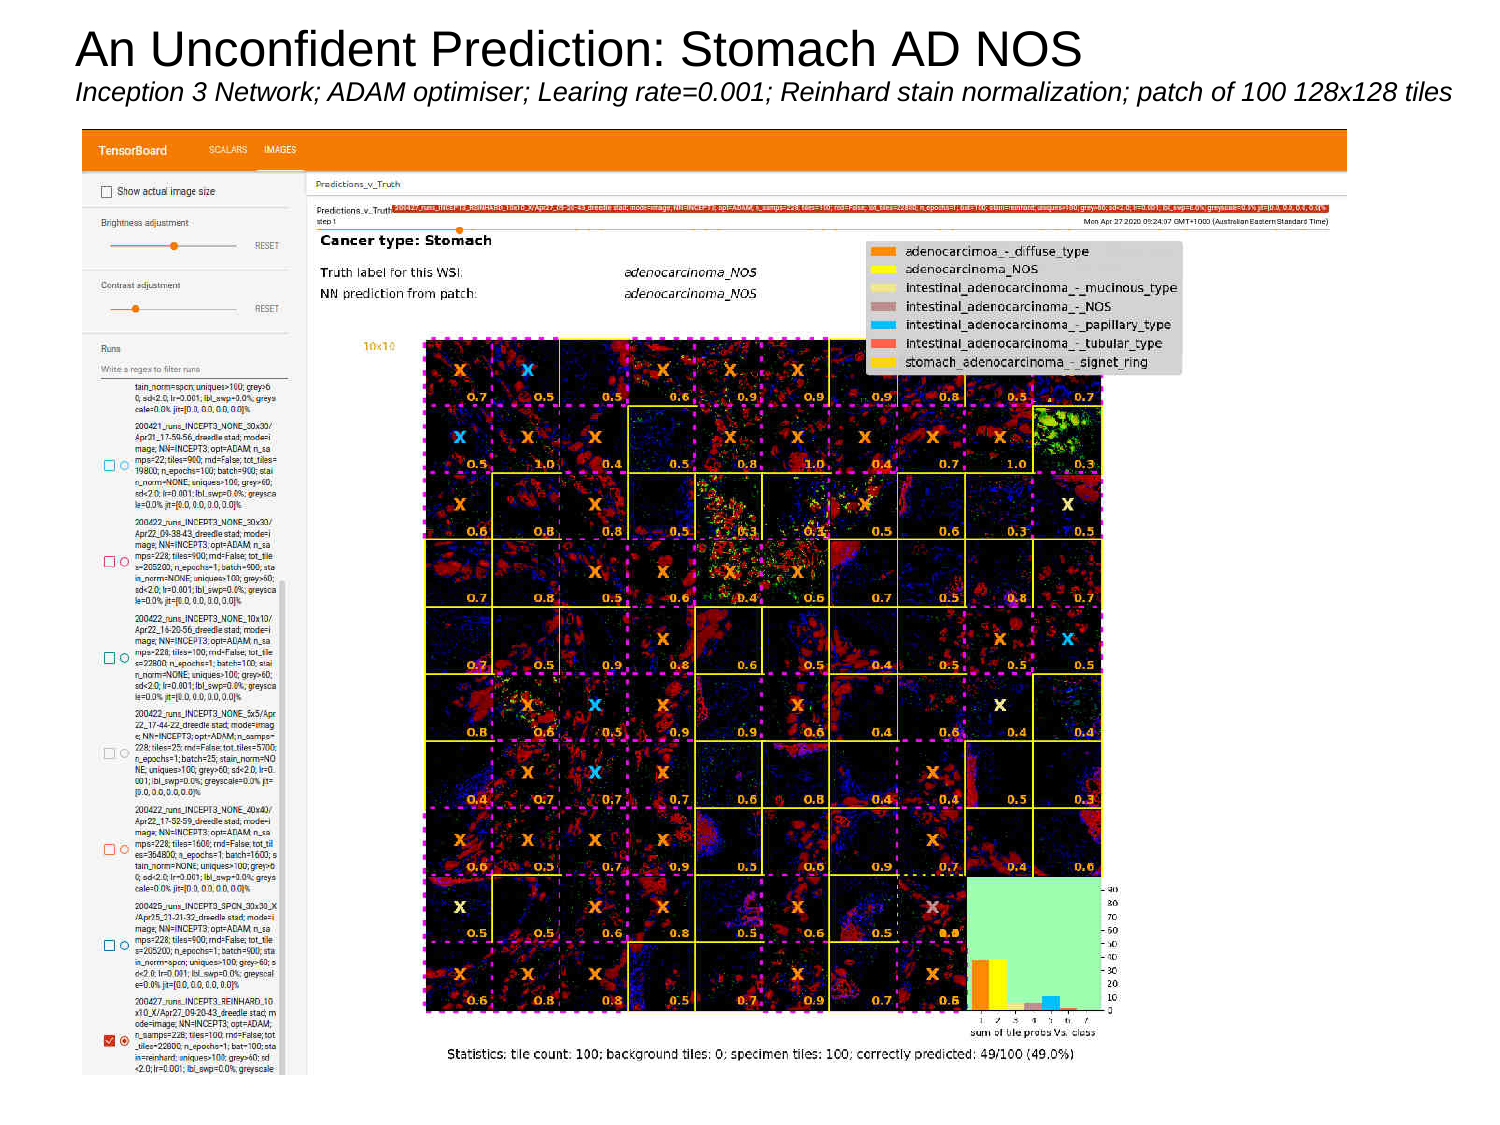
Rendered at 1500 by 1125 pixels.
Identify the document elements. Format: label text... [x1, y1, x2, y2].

title An Unconfident Prediction: Stomach AD NOS Inception 3 Network; ADAM optimiser; Learing rate=0.001; Reinhard stain normalization; patch of 100 128x128 tiles [75, 9, 1465, 118]
picture [82, 129, 1347, 1075]
